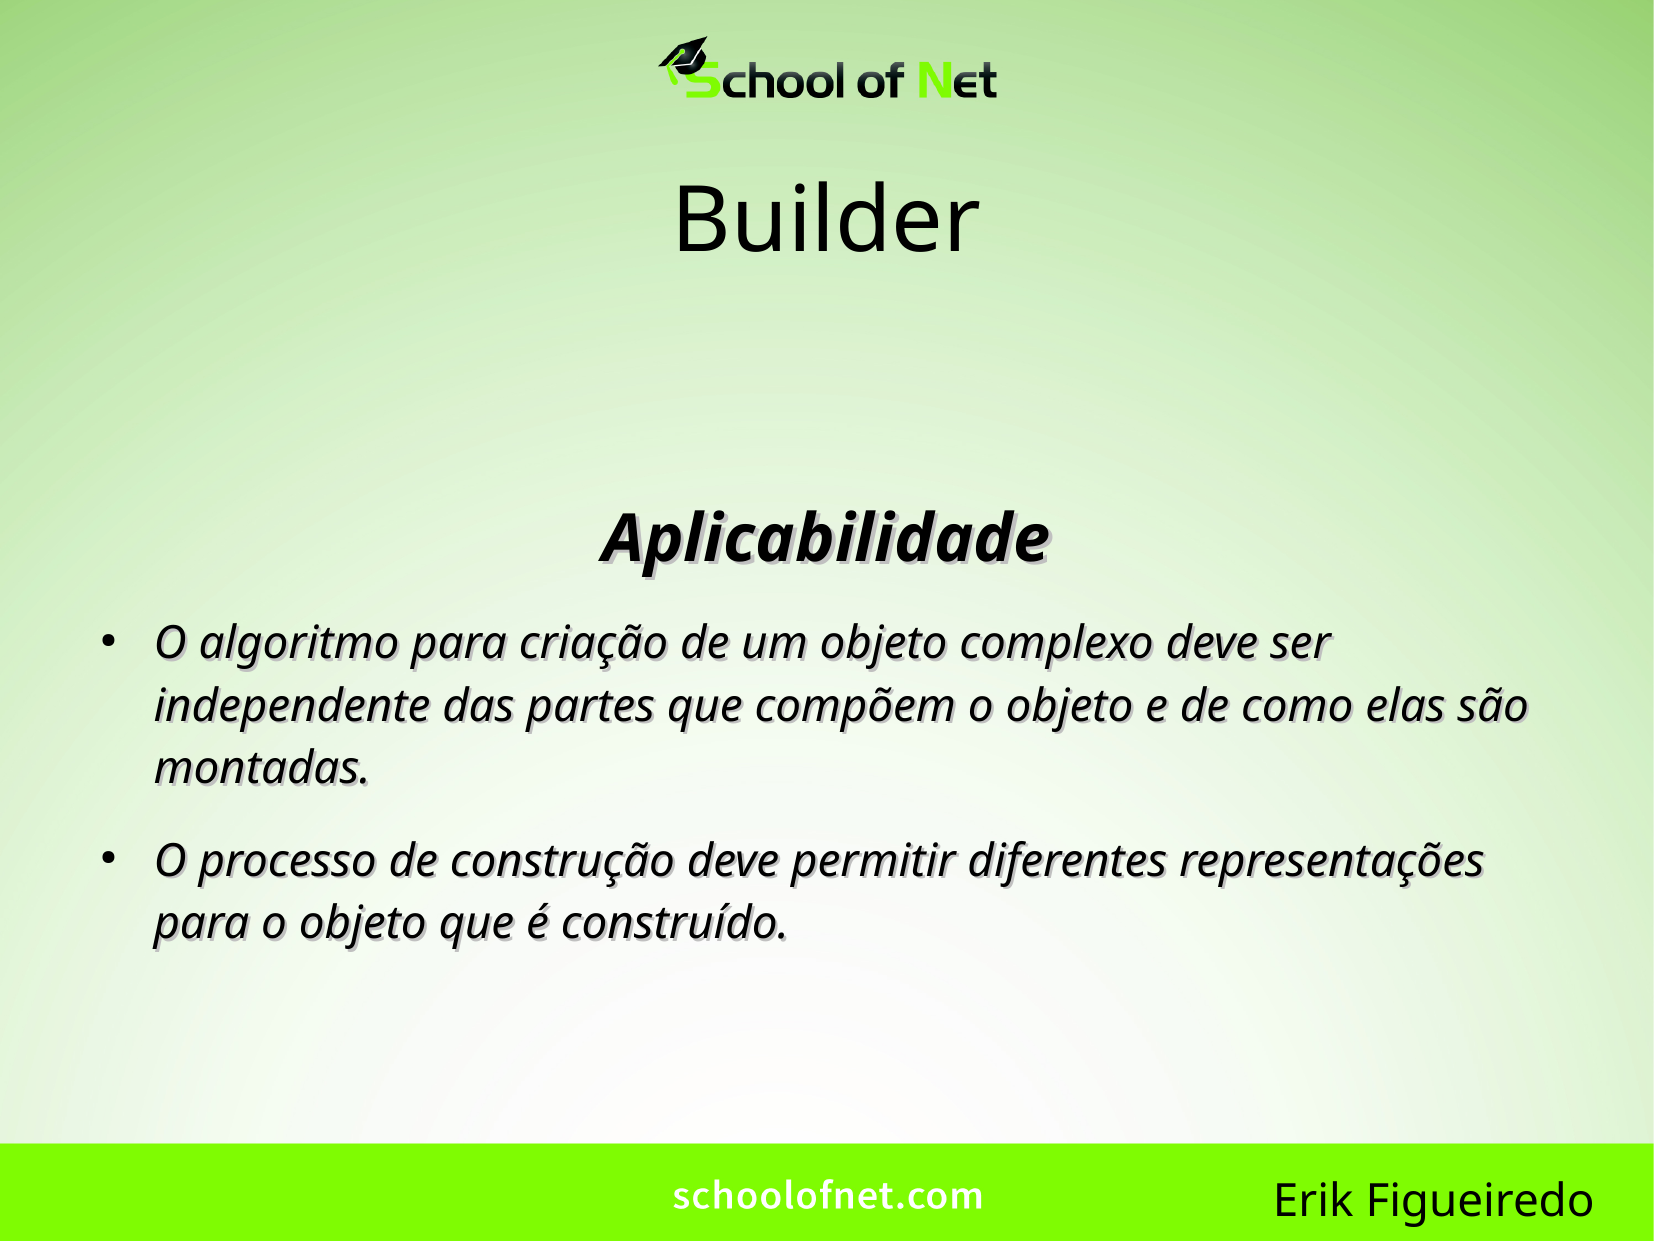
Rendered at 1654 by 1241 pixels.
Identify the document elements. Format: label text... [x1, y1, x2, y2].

text_box Erik Figueiredo [768, 1157, 1595, 1241]
picture [0, 0, 1654, 1241]
title Builder [82, 141, 1571, 290]
list Aplicabilidade O algoritmo para criação de um objeto complexo deve ser independente das partes que compõem o objeto e de como elas são montadas. O processo de construção deve permitir diferentes representações para o objeto que é construído. [82, 311, 1571, 1131]
